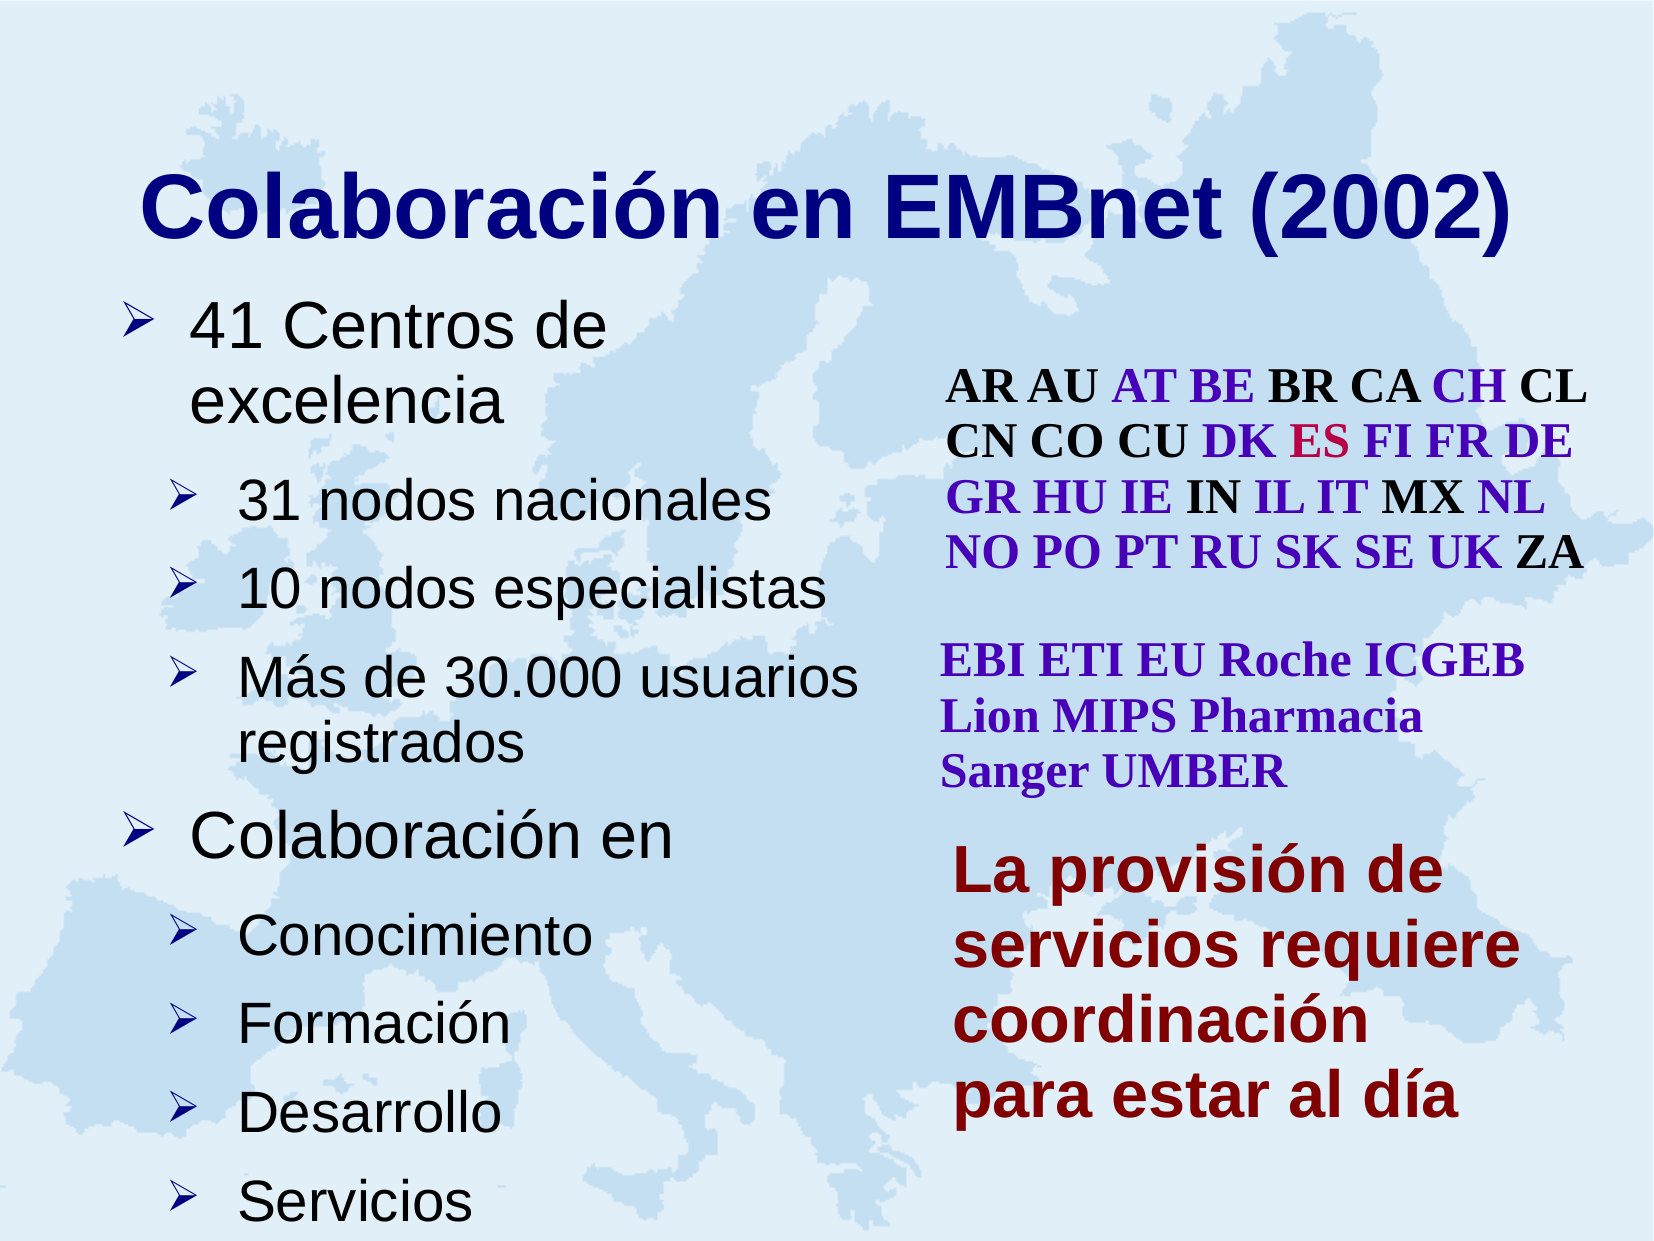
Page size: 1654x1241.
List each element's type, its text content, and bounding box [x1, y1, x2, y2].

text_box La provisión de servicios requiere coordinación para estar al día [937, 825, 1538, 1234]
text_box EBI ETI EU Roche ICGEB Lion MIPS Pharmacia Sanger UMBER [925, 625, 1570, 1213]
text_box AR AU AT BE BR CA CH CL CN CO CU DK ES FI FR DE GR HU IE IN IL IT MX NL NO PO PT RU SK SE UK ZA [930, 350, 1615, 627]
title Colaboración en EMBnet (2002) [121, 102, 1534, 311]
picture [0, 0, 1654, 1241]
list 41 Centros de excelencia 31 nodos nacionales 10 nodos especialistas Más de 30.000 usuarios registrados Colaboración en Conocimiento Formación Desarrollo Servicios [107, 288, 895, 1241]
